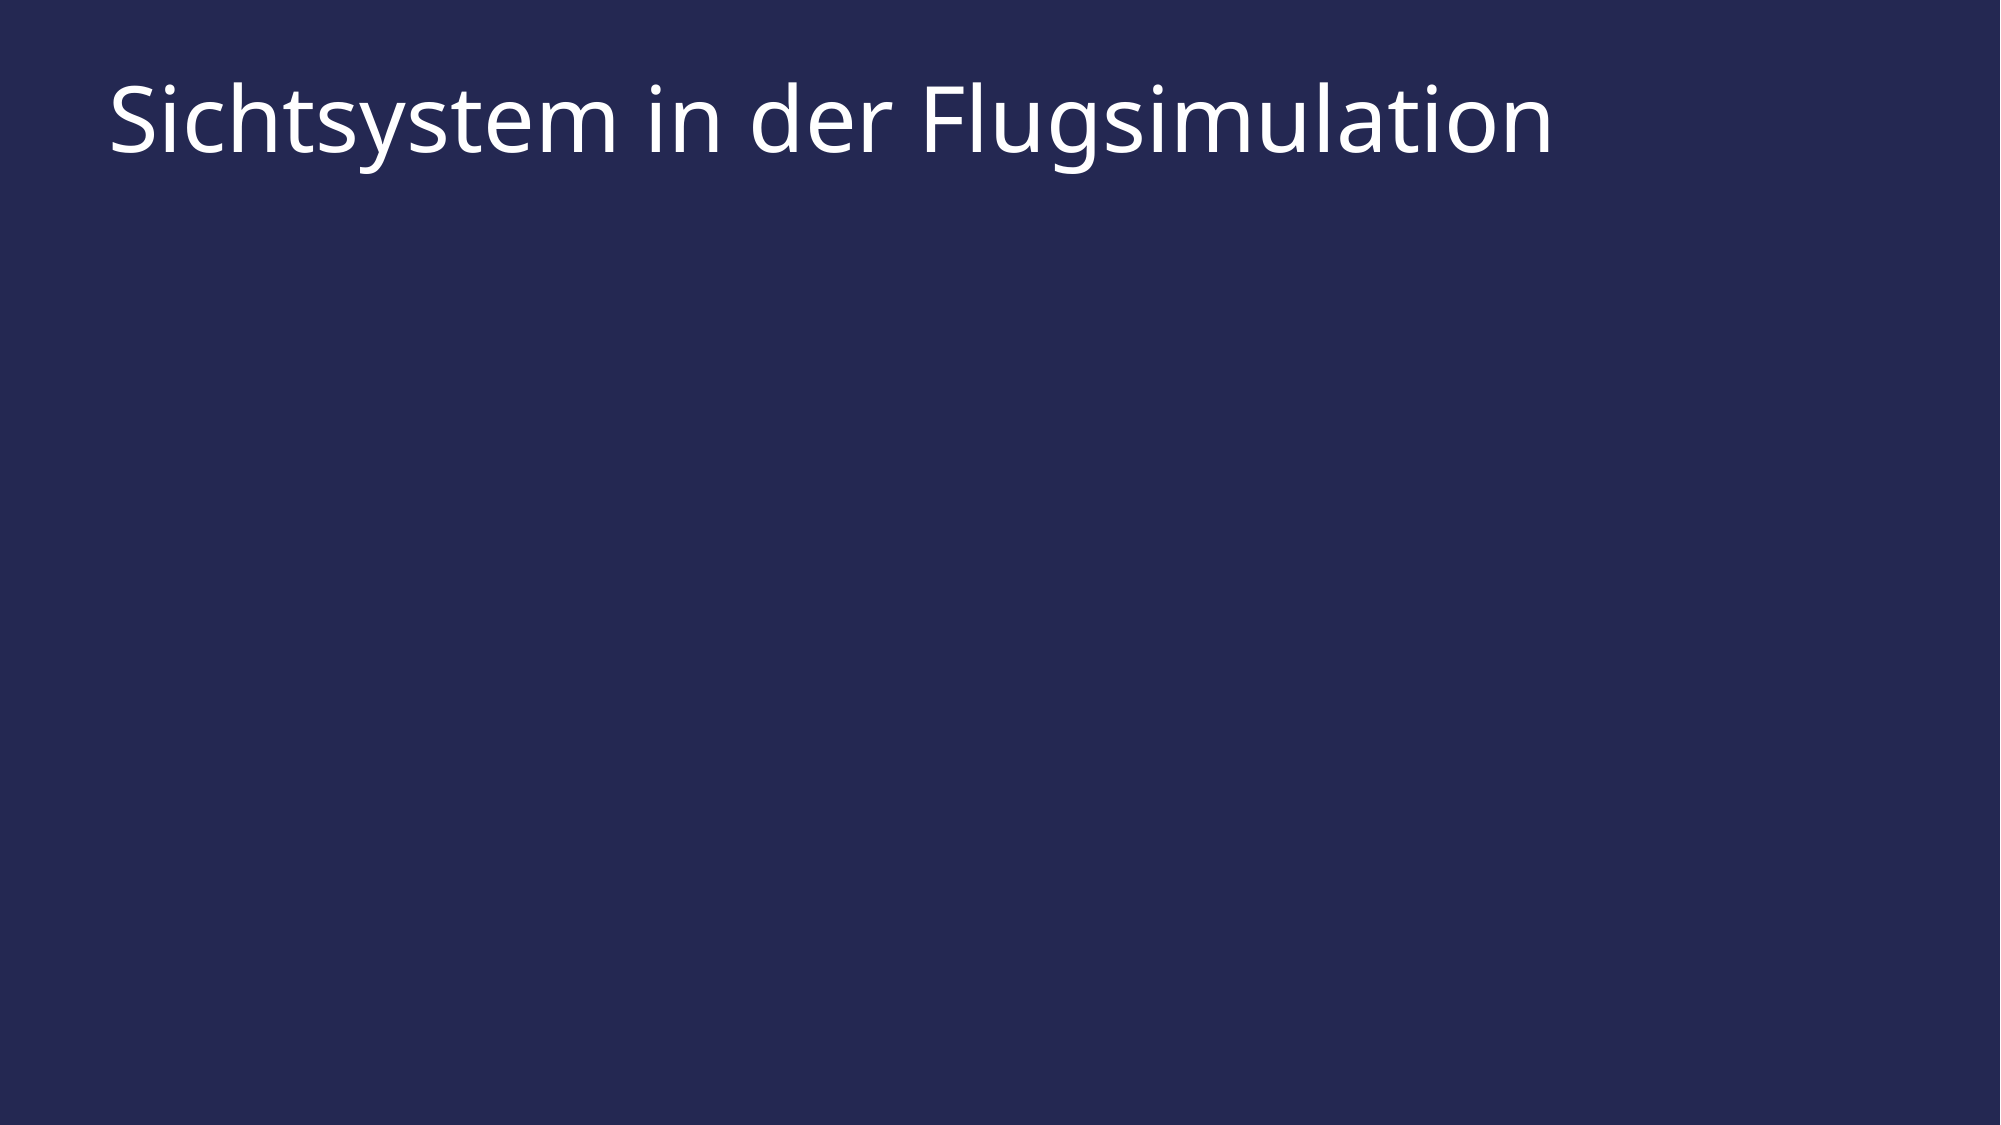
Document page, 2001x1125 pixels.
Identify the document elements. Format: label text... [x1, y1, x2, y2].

title Sichtsystem in der Flugsimulation [93, 66, 1908, 124]
list Das wünschenswerte ideale System hätte: Blickfeld - wie im Luftfahrzeug Auflösung - entsprechend dem Auge Helligkeit - Nacht bis Sonnenschein Kontraste und Szenendetaillierung - wie in der Realität Die Realität ist abhängig von: Projektorleistung Projektorenanzahl Tageslichtverhältnisse modellierte Datenbasis [93, 160, 1908, 992]
